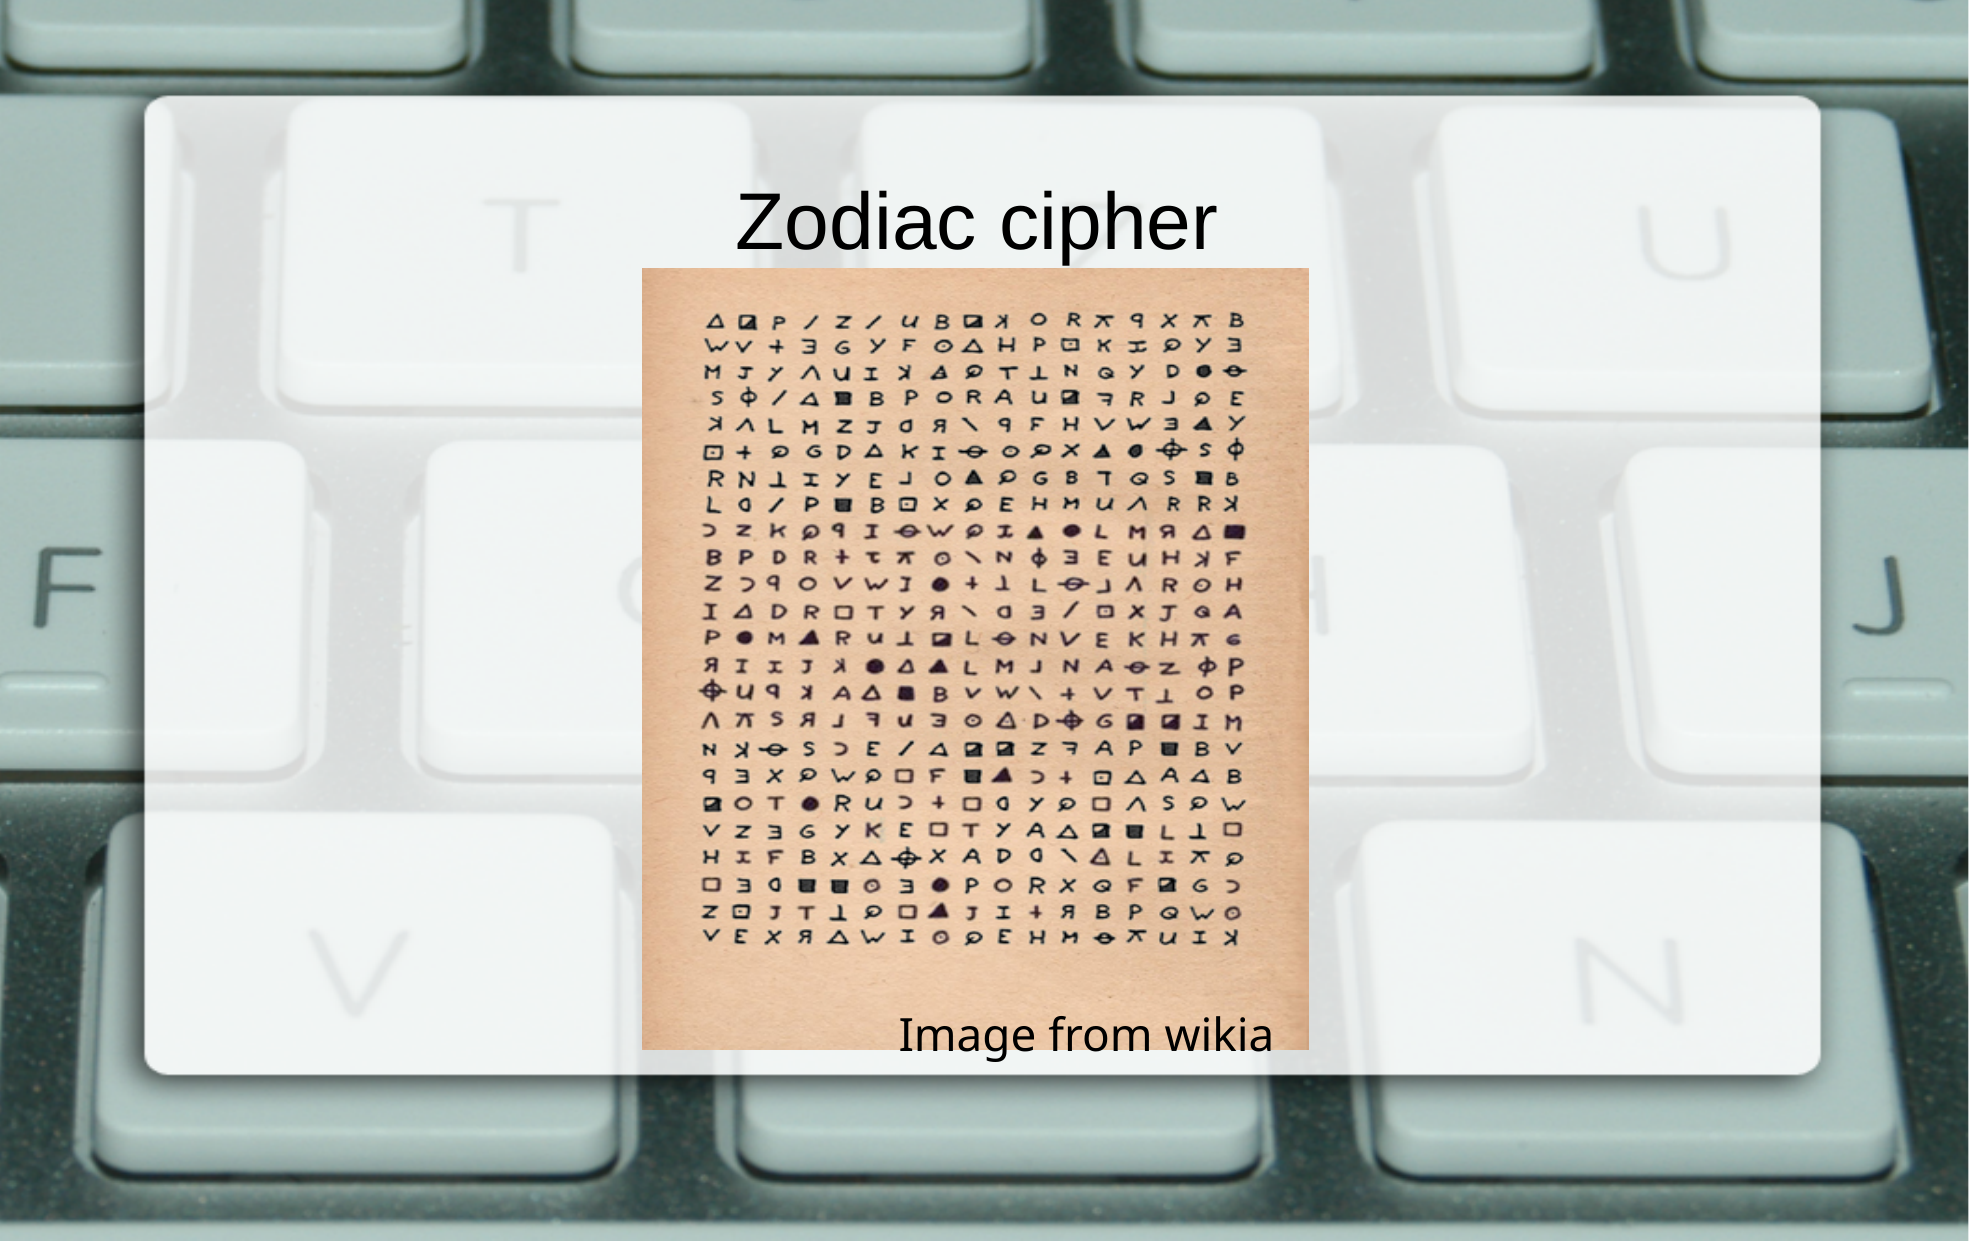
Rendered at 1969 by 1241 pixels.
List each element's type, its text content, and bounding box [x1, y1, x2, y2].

title Zodiac cipher [161, 117, 1793, 325]
text_box Image from wikia [892, 1000, 1304, 1067]
picture [0, 0, 1969, 1241]
